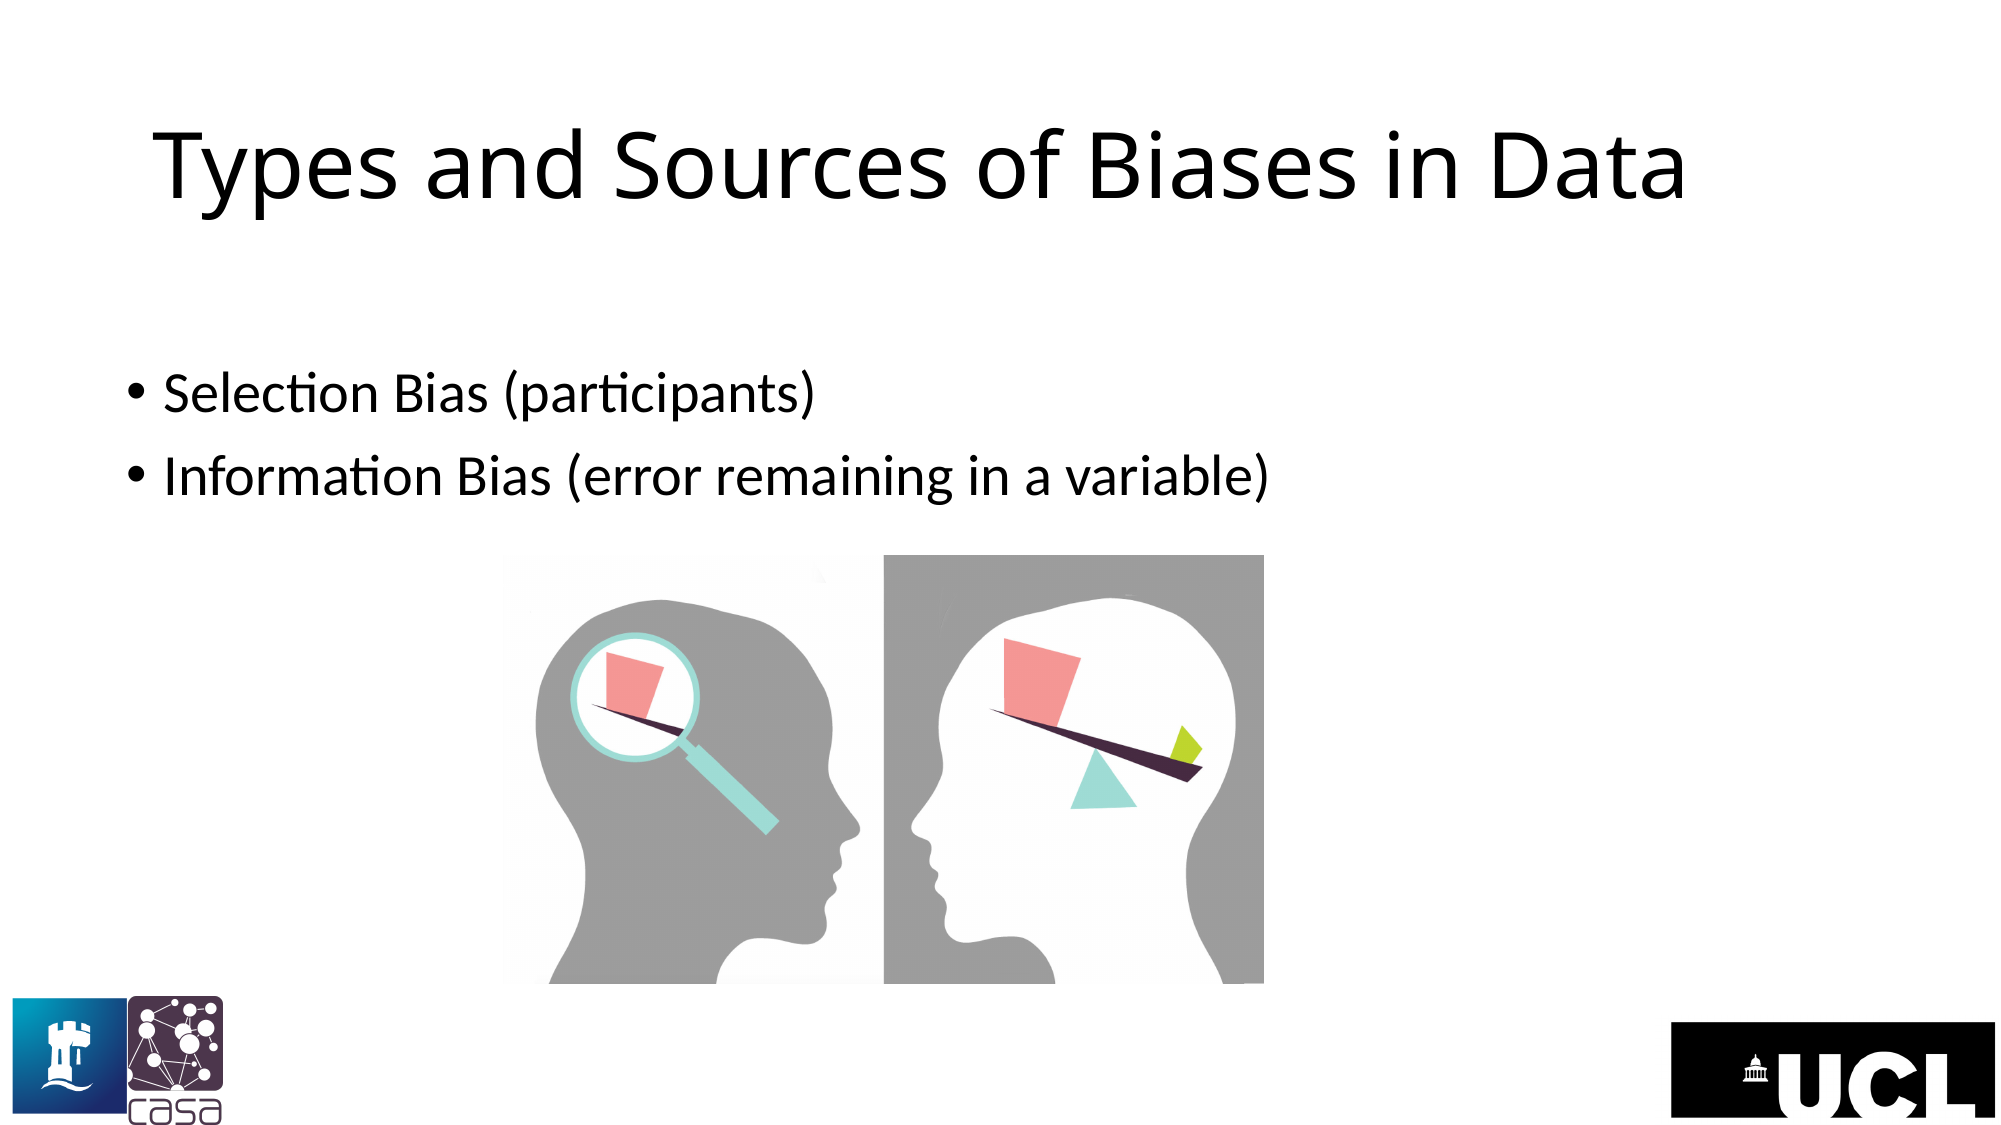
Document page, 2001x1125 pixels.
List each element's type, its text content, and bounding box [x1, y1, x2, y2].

list Selection Bias (participants) Information Bias (error remaining in a variable) [111, 354, 1398, 757]
picture [503, 555, 1264, 984]
title Types and Sources of Biases in Data [137, 59, 1863, 278]
